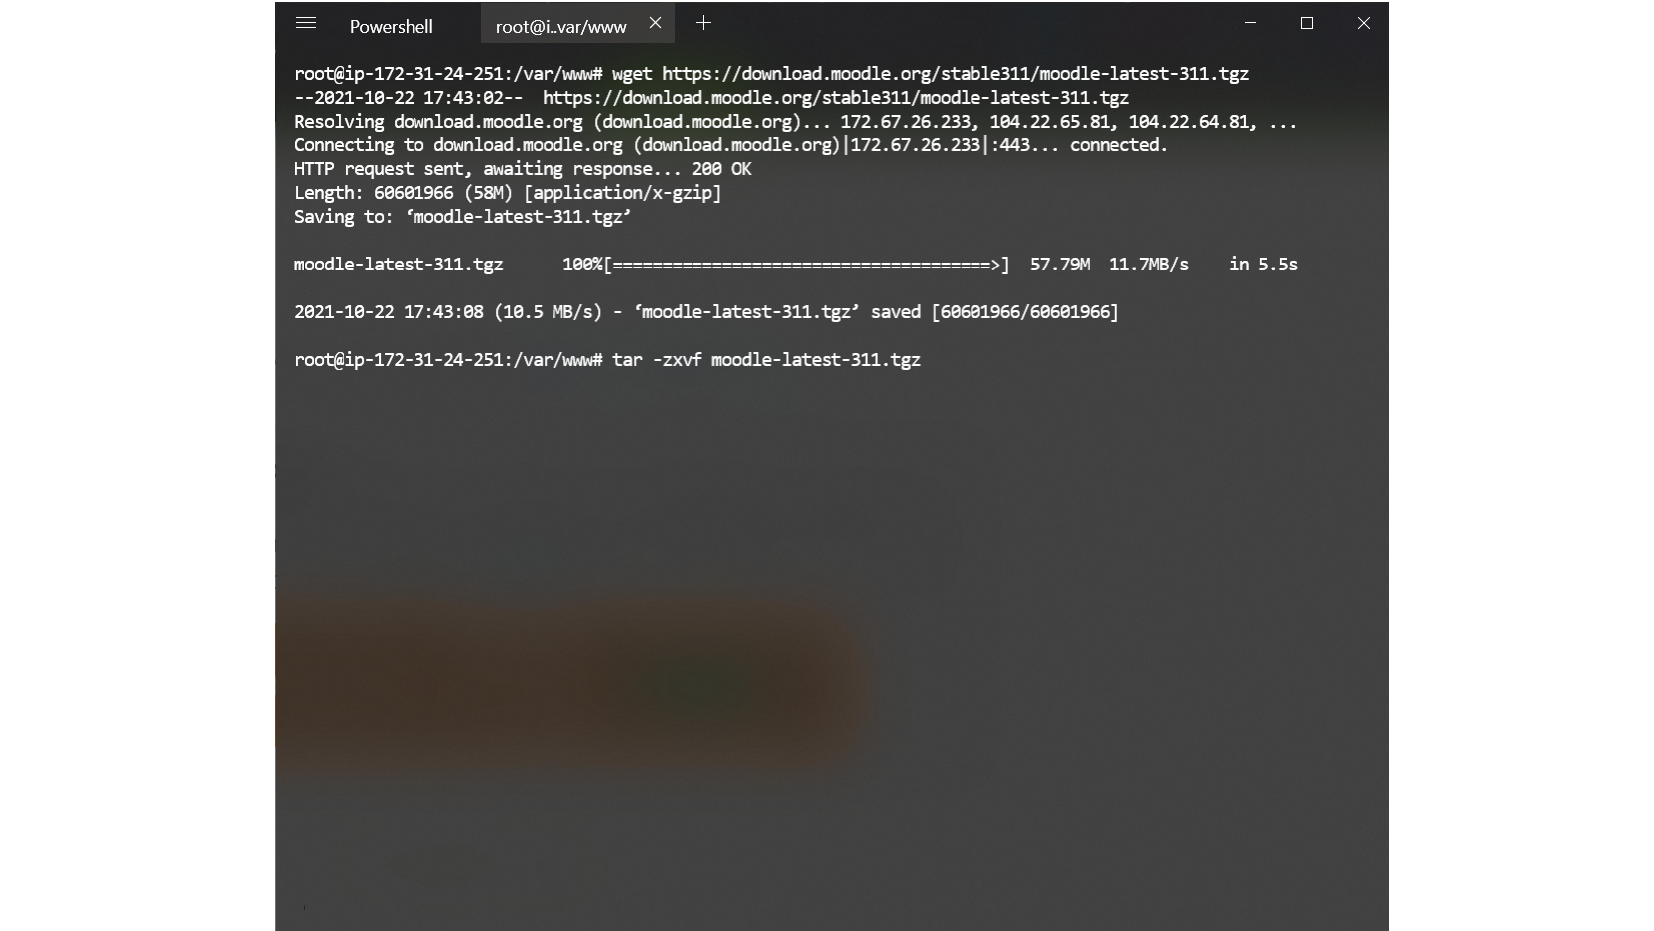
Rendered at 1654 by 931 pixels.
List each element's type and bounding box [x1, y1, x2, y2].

picture [275, 2, 1389, 931]
